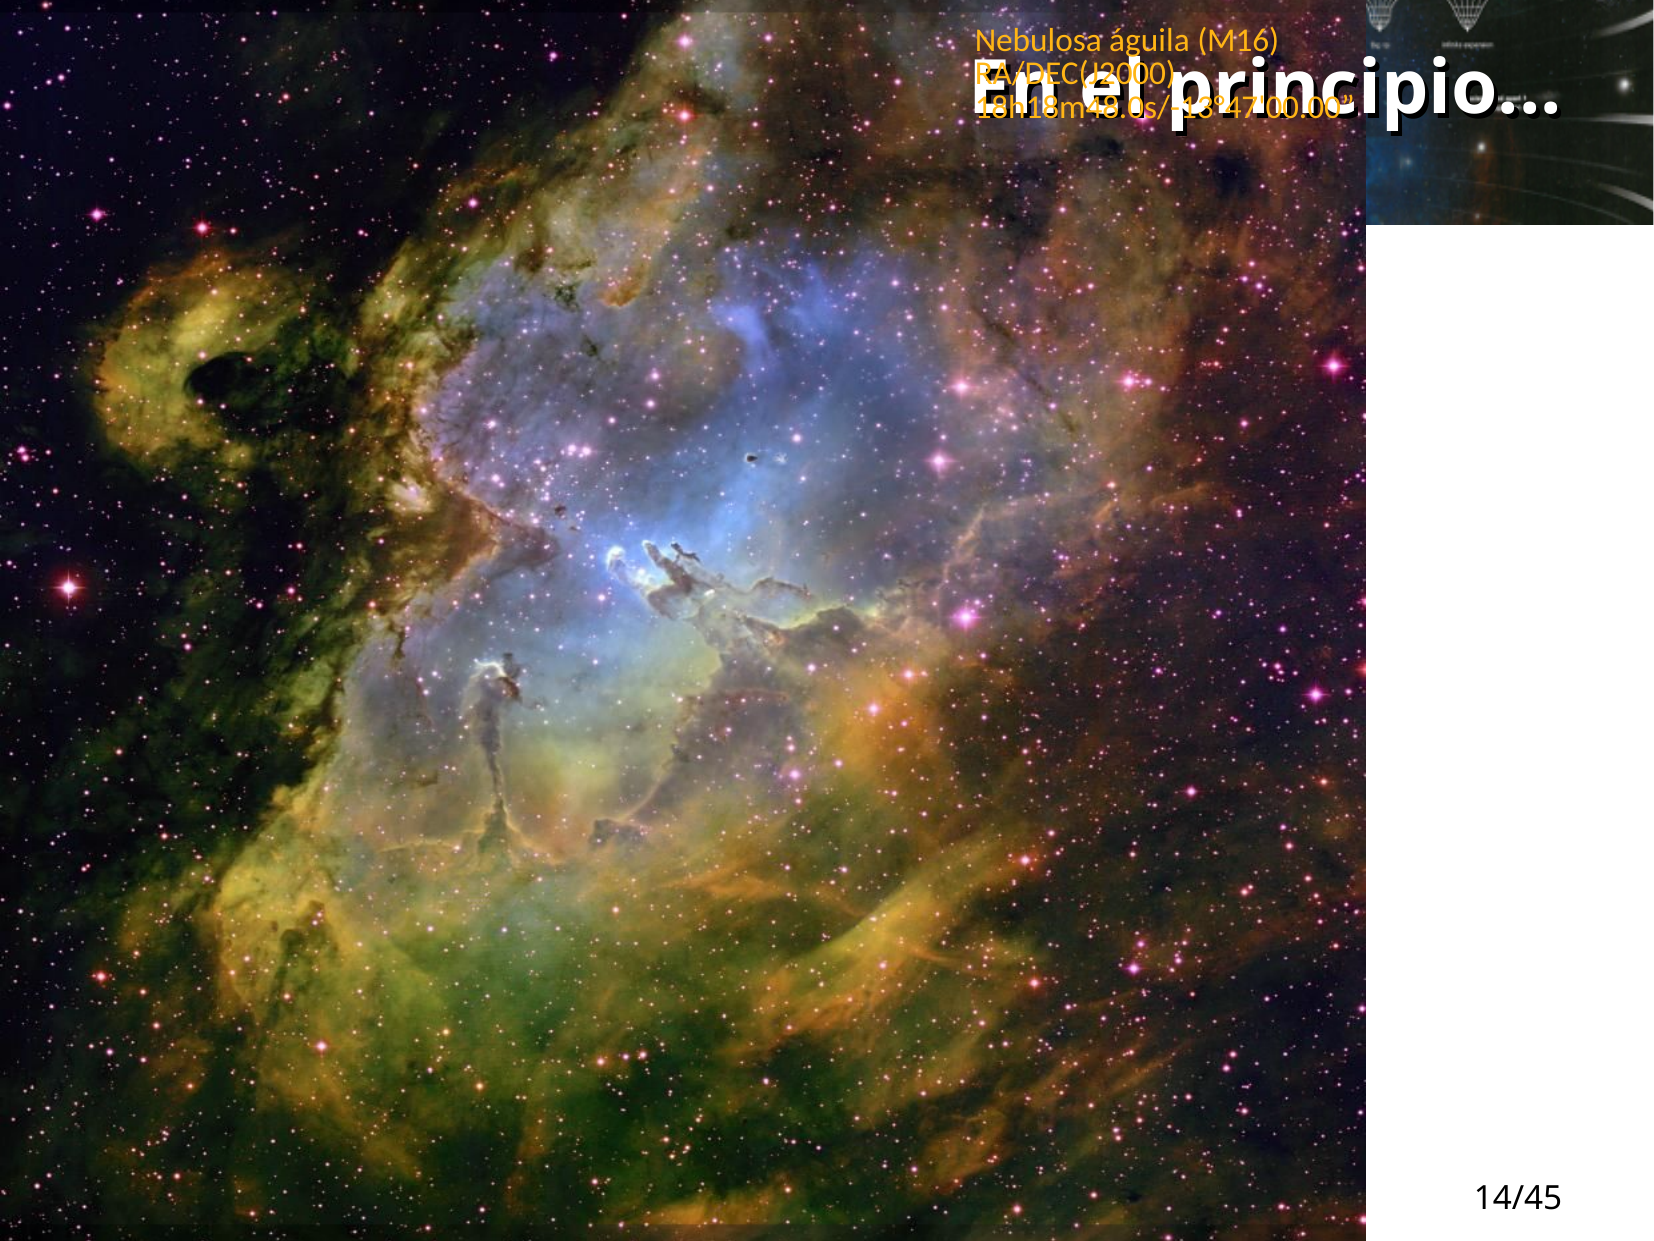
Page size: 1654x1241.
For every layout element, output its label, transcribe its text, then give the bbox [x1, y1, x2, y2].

text_box Nebulosa águila (M16) RA/DEC(J2000) 18h18m48.0s/-13°47'00.00” [960, 19, 1371, 157]
title En el principio... [1371, 19, 1564, 151]
picture [0, 0, 1654, 1241]
title En el principio... [75, 19, 960, 151]
